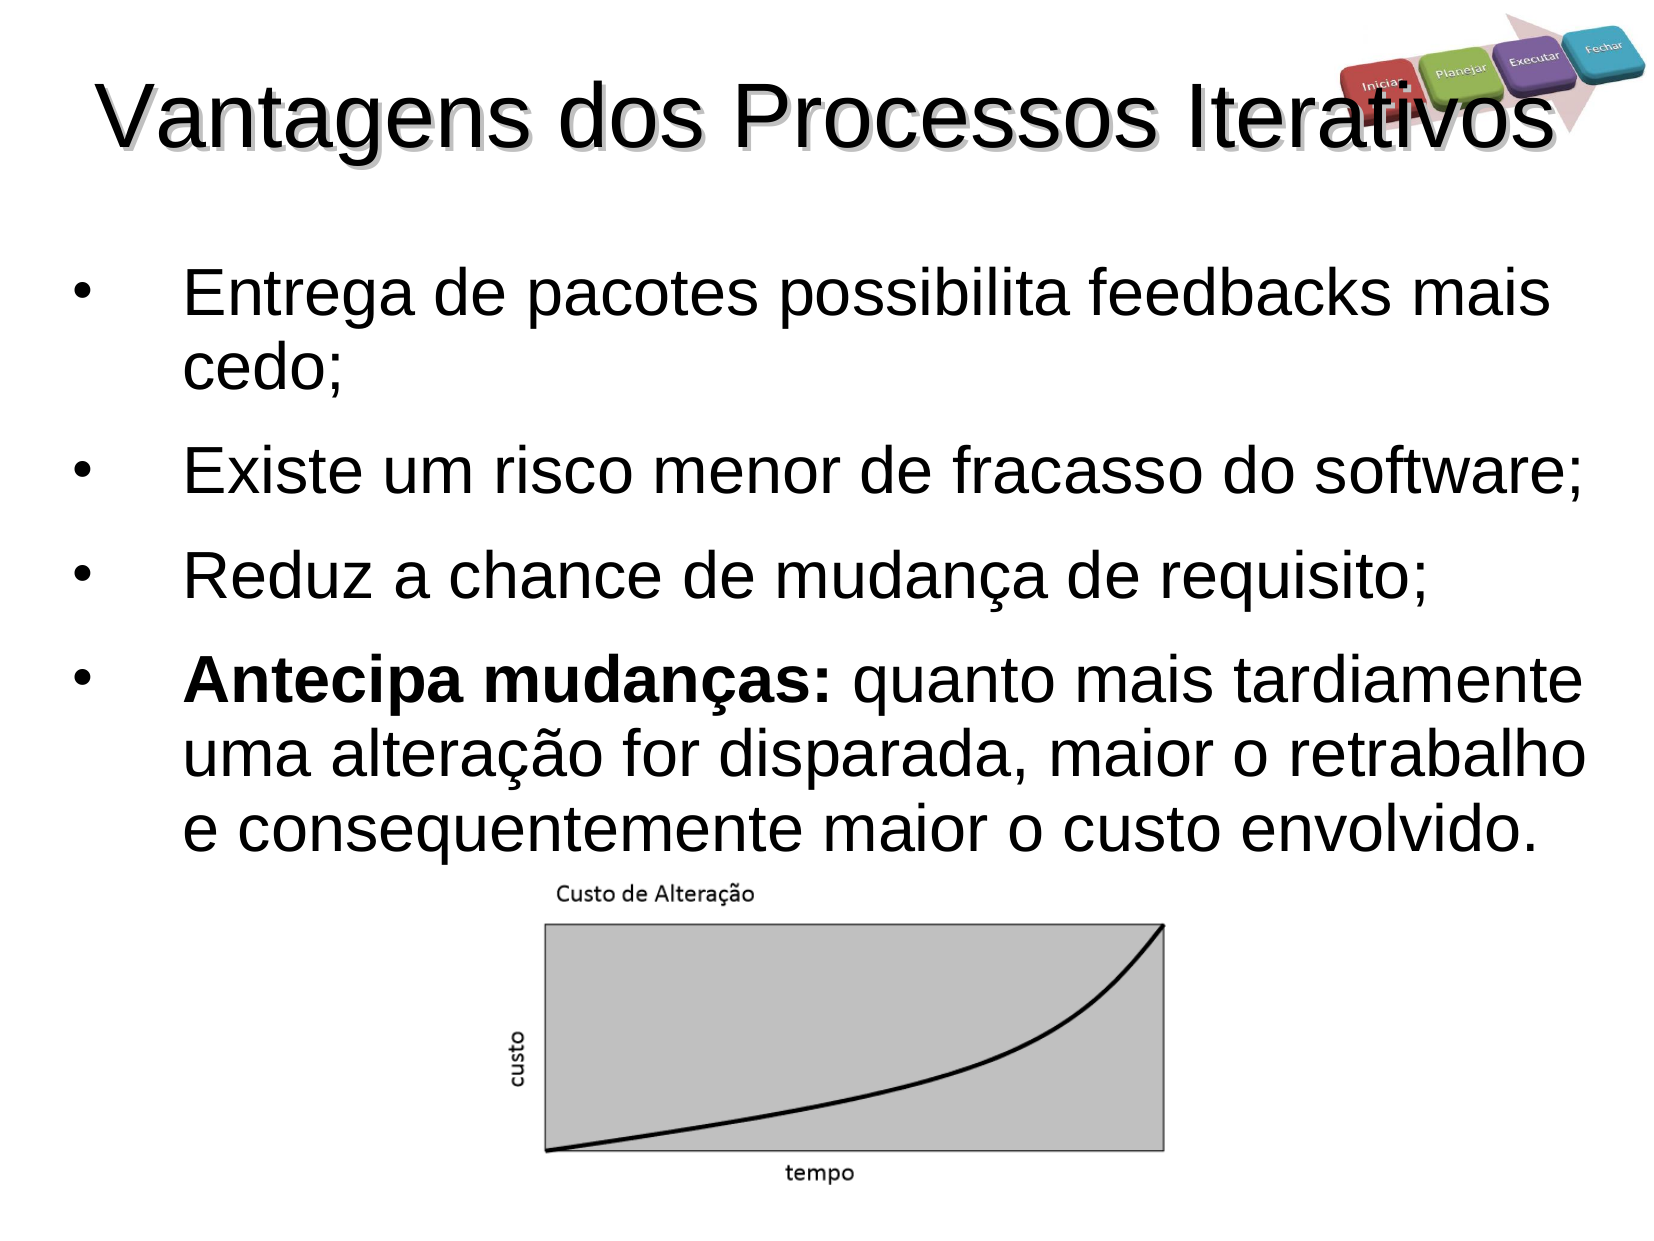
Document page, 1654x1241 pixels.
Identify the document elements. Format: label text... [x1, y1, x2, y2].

title Vantagens dos Processos Iterativos [82, 17, 1571, 210]
chart [1334, 13, 1647, 136]
text_box Entrega de pacotes possibilita feedbacks mais cedo; Existe um risco menor de fracasso do software; Reduz a chance de mudança de requisito; Antecipa mudanças: quanto mais tardiamente uma alteração for disparada, maior o retrabalho e consequentemente maior o custo envolvido. [70, 253, 1619, 869]
chart [507, 879, 1180, 1185]
